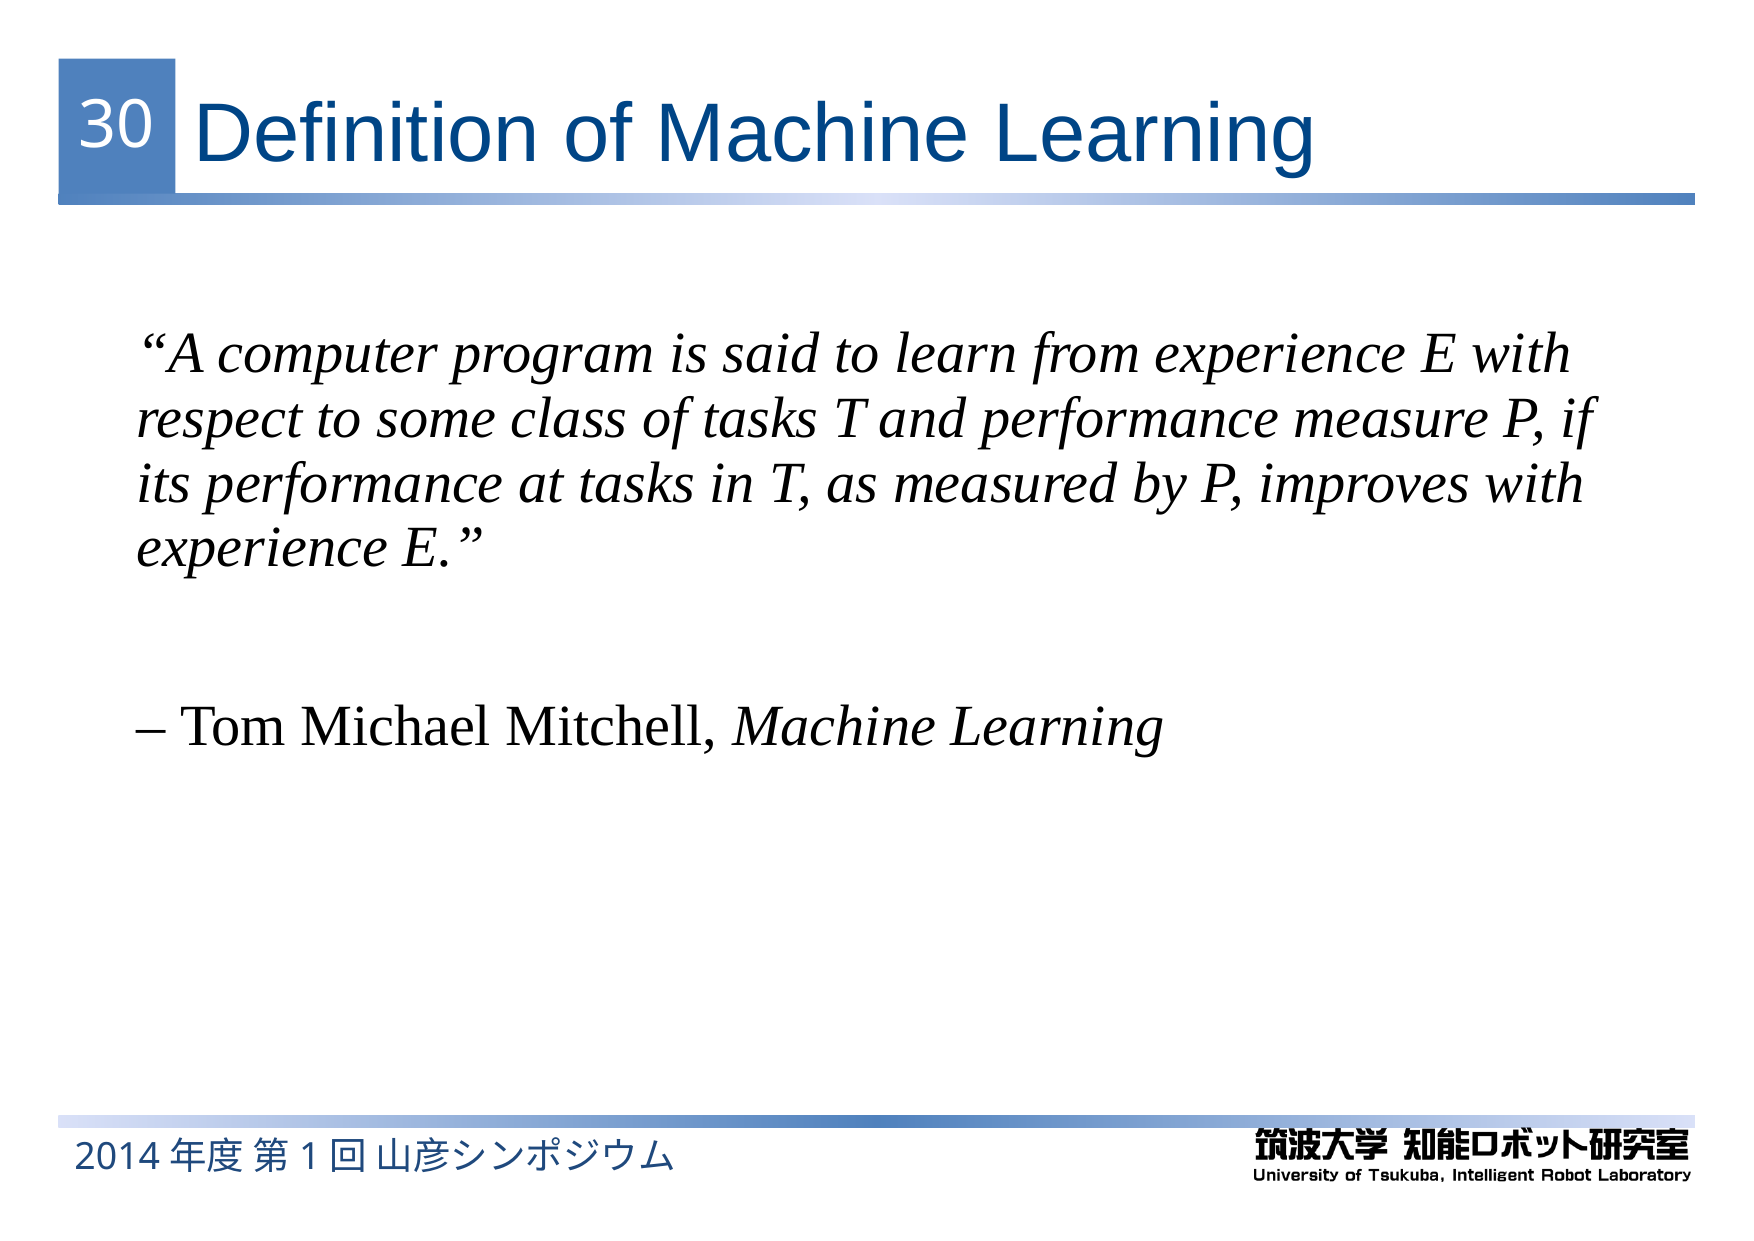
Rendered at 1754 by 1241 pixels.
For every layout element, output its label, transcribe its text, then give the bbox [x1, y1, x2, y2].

picture [1252, 1127, 1691, 1182]
text_box “A computer program is said to learn from experience E with respect to some class of tasks T and performance measure P, if its performance at tasks in T, as measured by P, improves with experience E.” – Tom Michael Mitchell, Machine Learning [121, 313, 1664, 767]
title Definition of Machine Learning [193, 61, 1651, 205]
